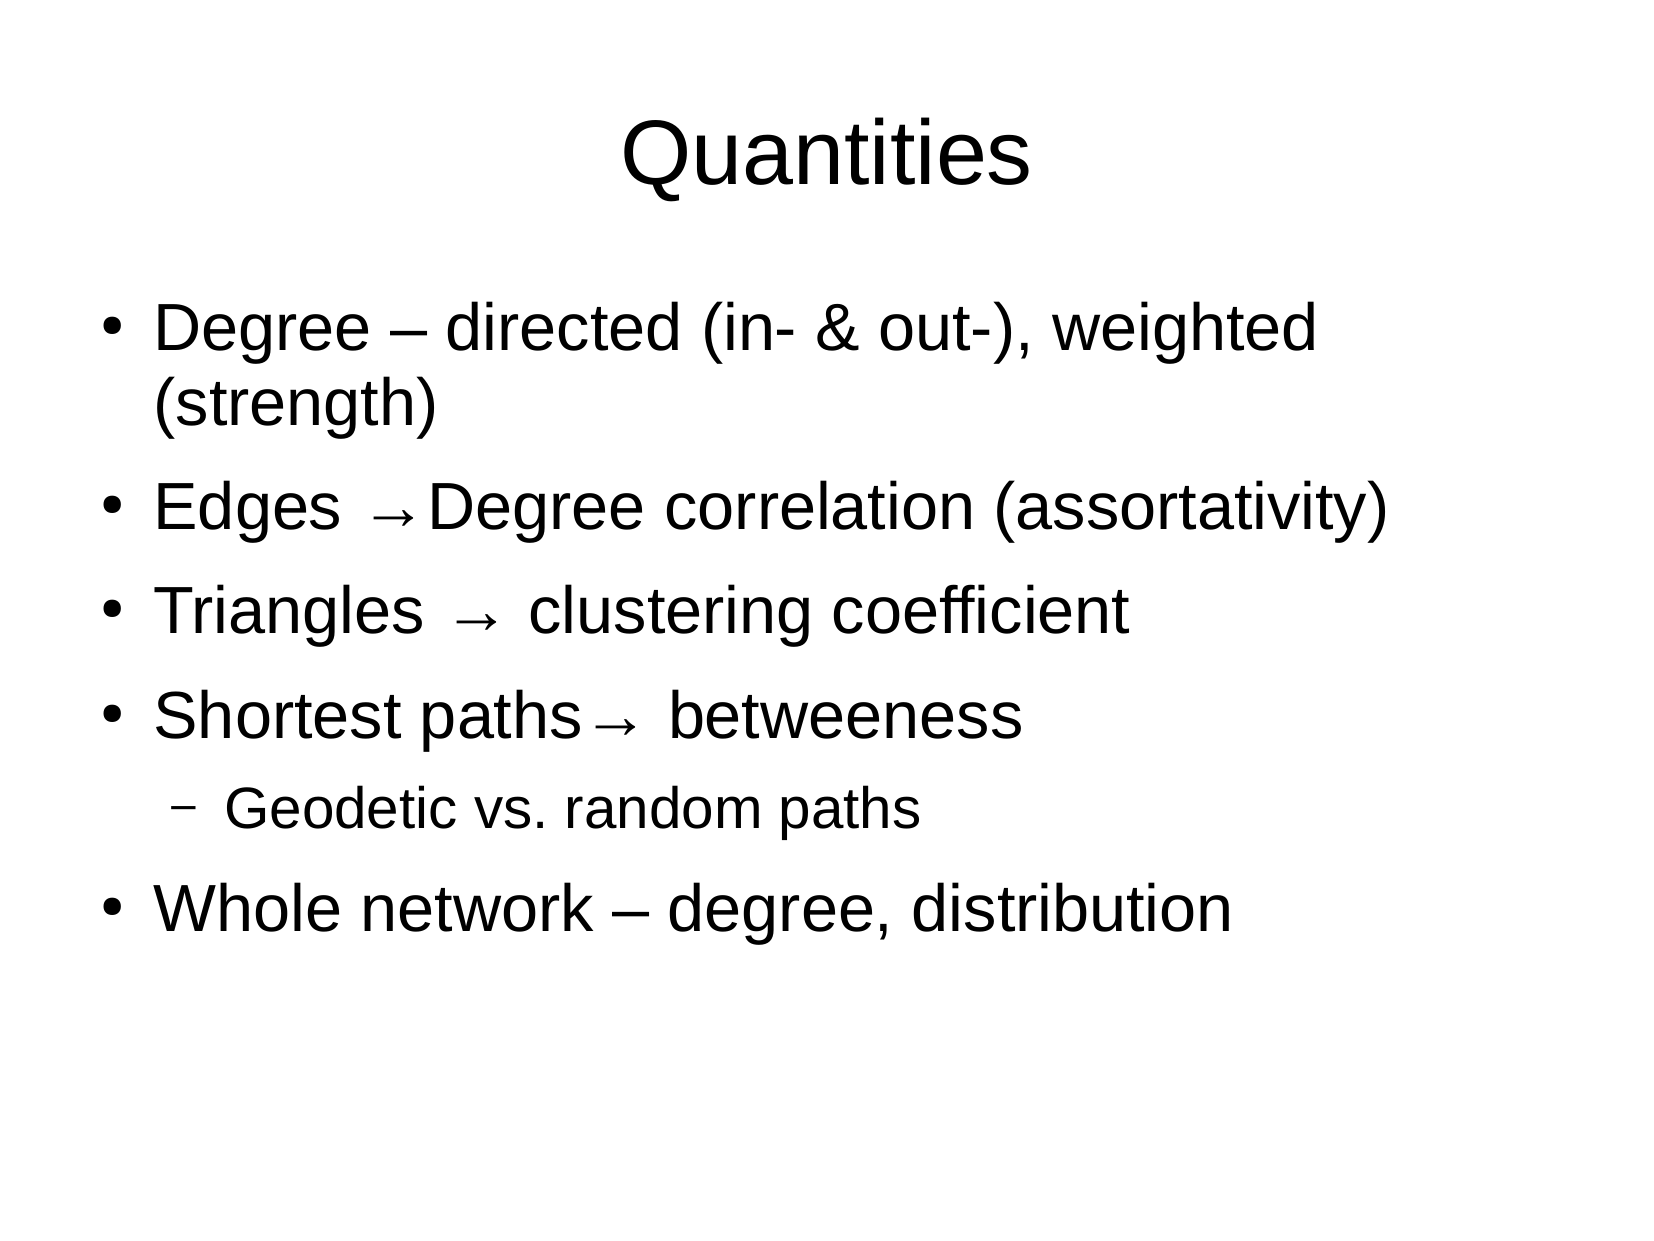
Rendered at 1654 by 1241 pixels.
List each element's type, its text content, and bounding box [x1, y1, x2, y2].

title Quantities [82, 49, 1571, 257]
list Degree – directed (in- & out-), weighted (strength) Edges →Degree correlation (assortativity) Triangles → clustering coefficient Shortest paths→ betweeness Geodetic vs. random paths Whole network – degree, distribution [82, 290, 1571, 1010]
